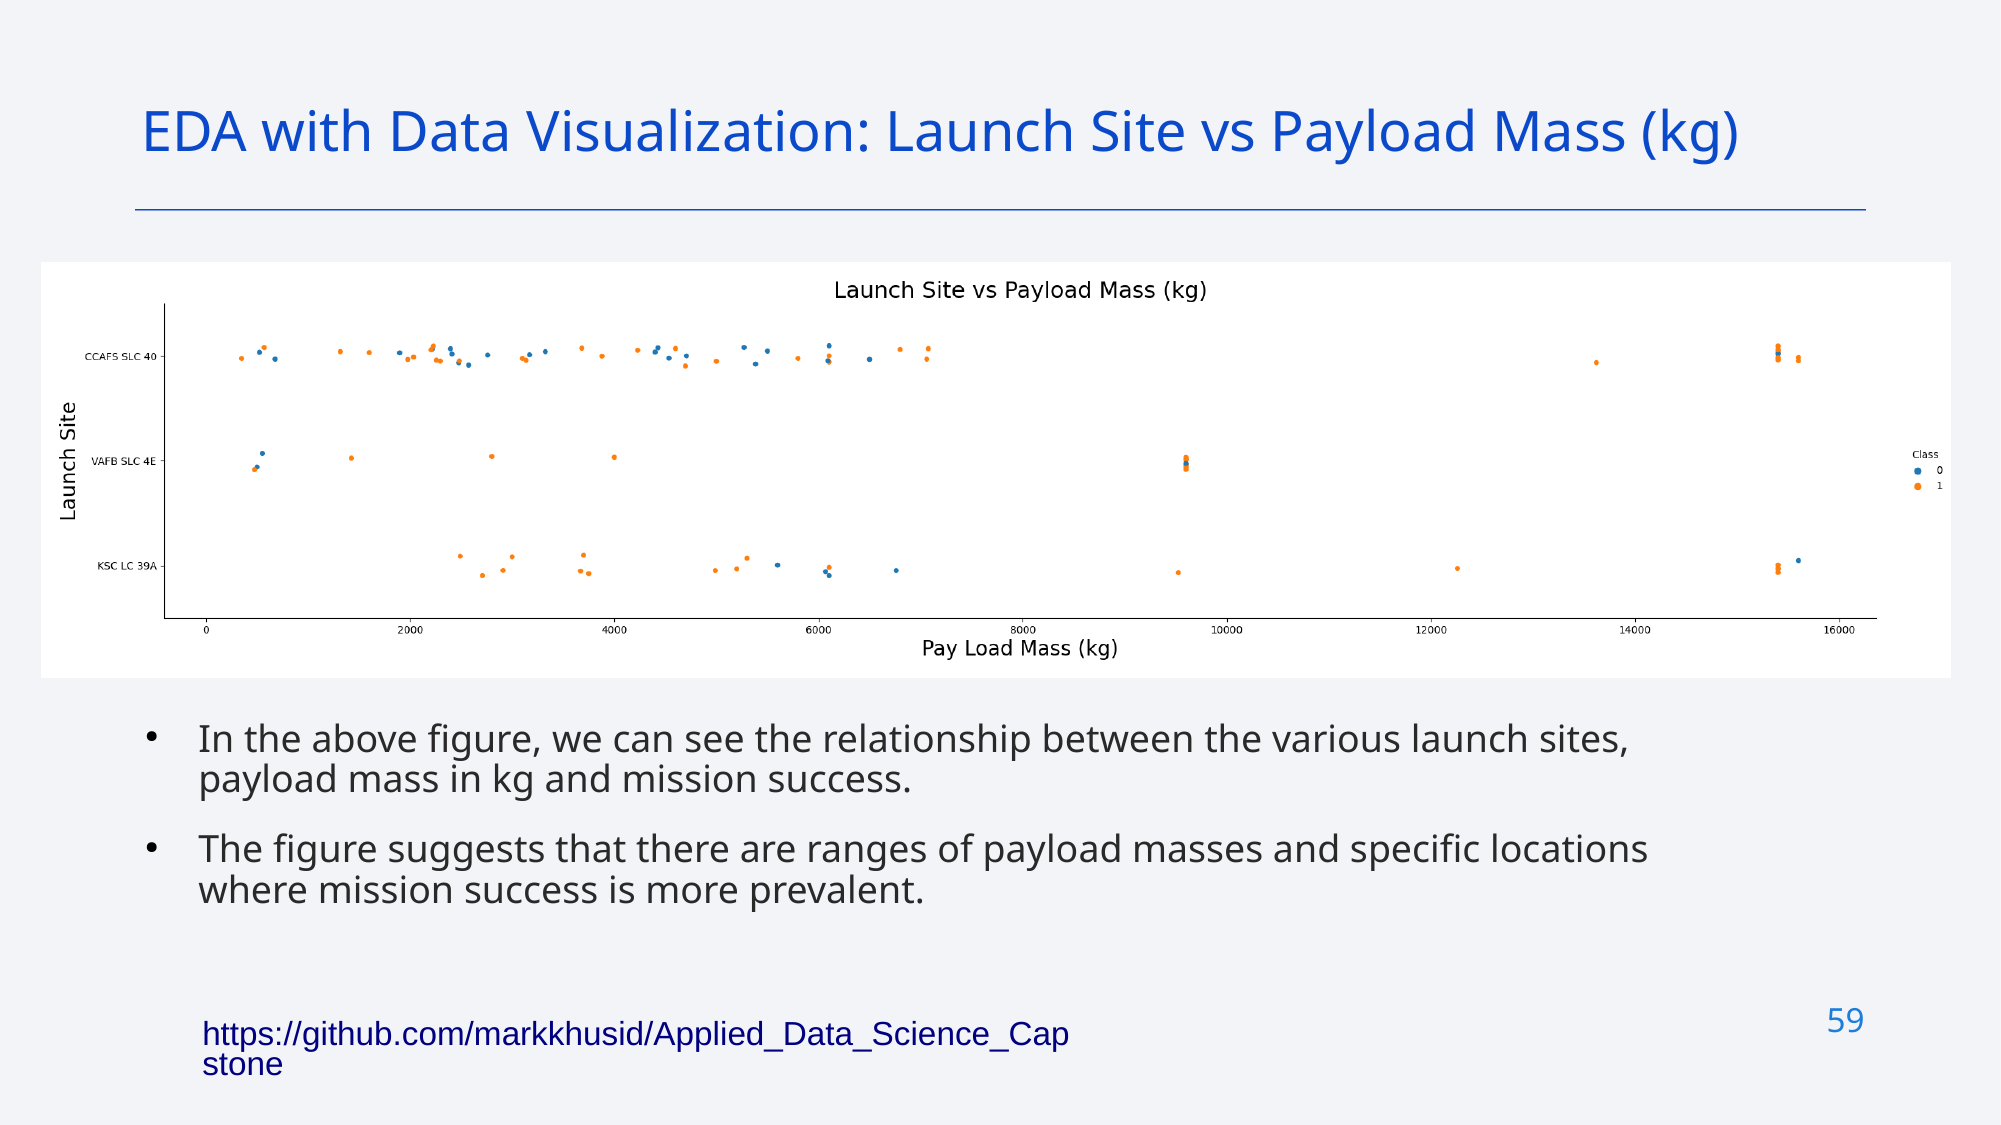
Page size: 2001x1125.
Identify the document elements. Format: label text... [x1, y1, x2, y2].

list In the above figure, we can see the relationship between the various launch sites, payload mass in kg and mission success. The figure suggests that there are ranges of payload masses and specific locations where mission success is more prevalent. [112, 712, 1712, 789]
text_box https://github.com/markkhusid/Applied_Data_Science_Capstone [187, 1008, 1088, 1083]
picture [0, 0, 2001, 1125]
text_box EDA with Data Visualization: Launch Site vs Payload Mass (kg) [126, 88, 1852, 179]
